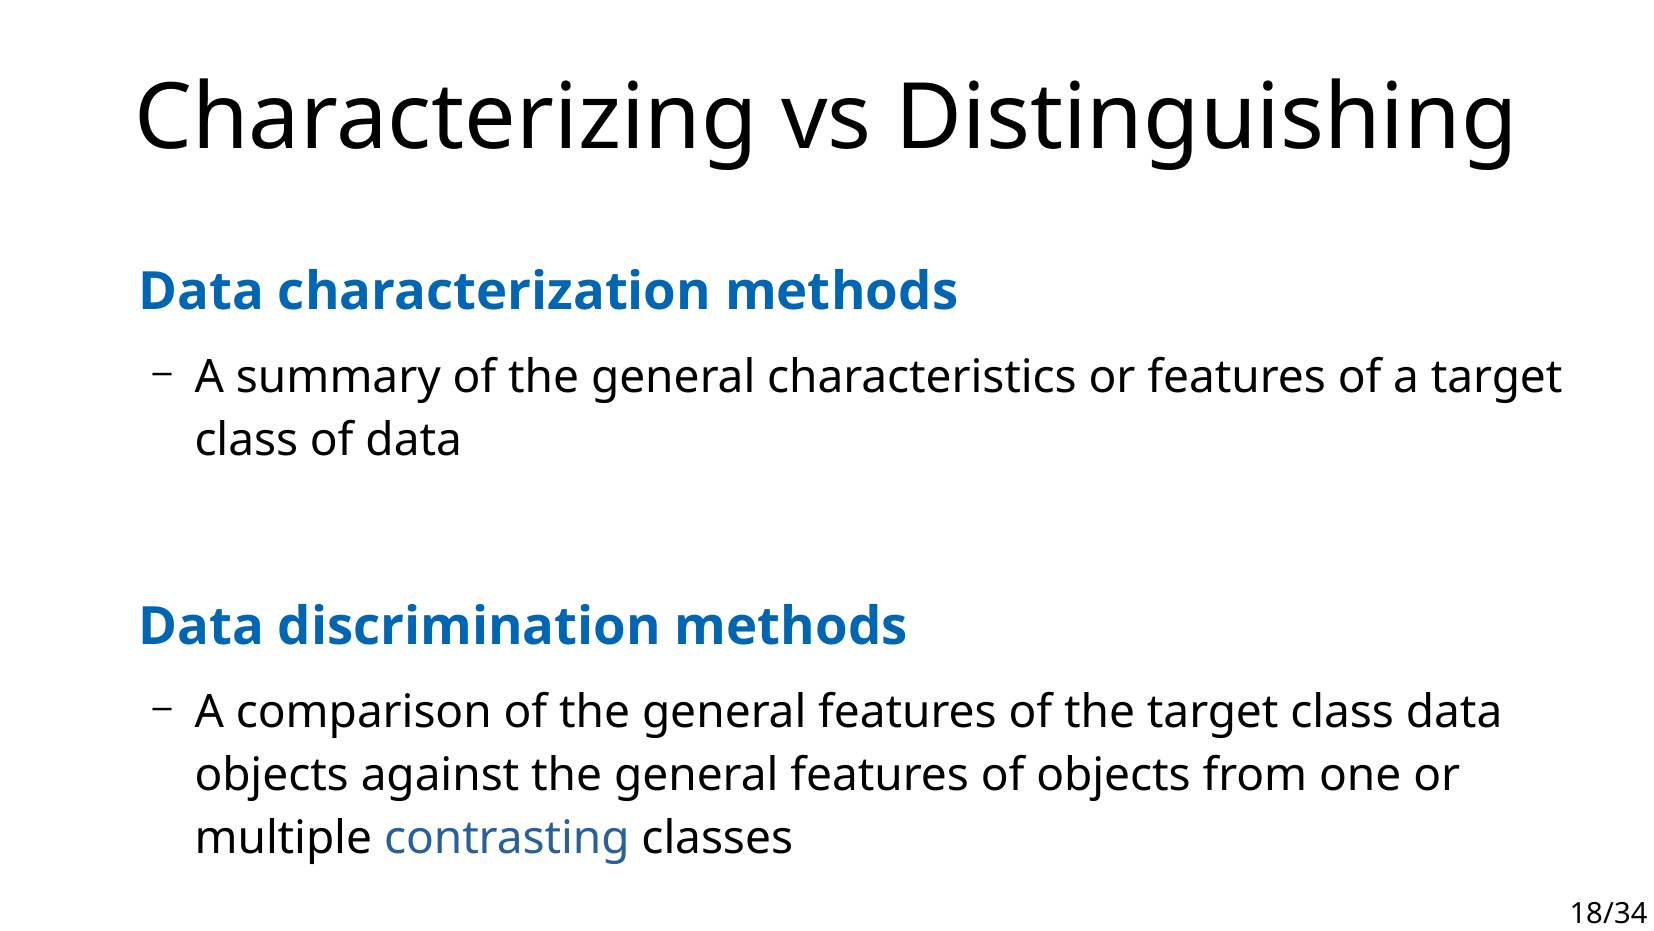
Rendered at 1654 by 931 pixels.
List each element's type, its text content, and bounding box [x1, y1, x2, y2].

title Characterizing vs Distinguishing [82, 1, 1571, 226]
list Data characterization methods A summary of the general characteristics or features of a target class of data Data discrimination methods A comparison of the general features of the target class data objects against the general features of objects from one or multiple contrasting classes [82, 253, 1571, 871]
